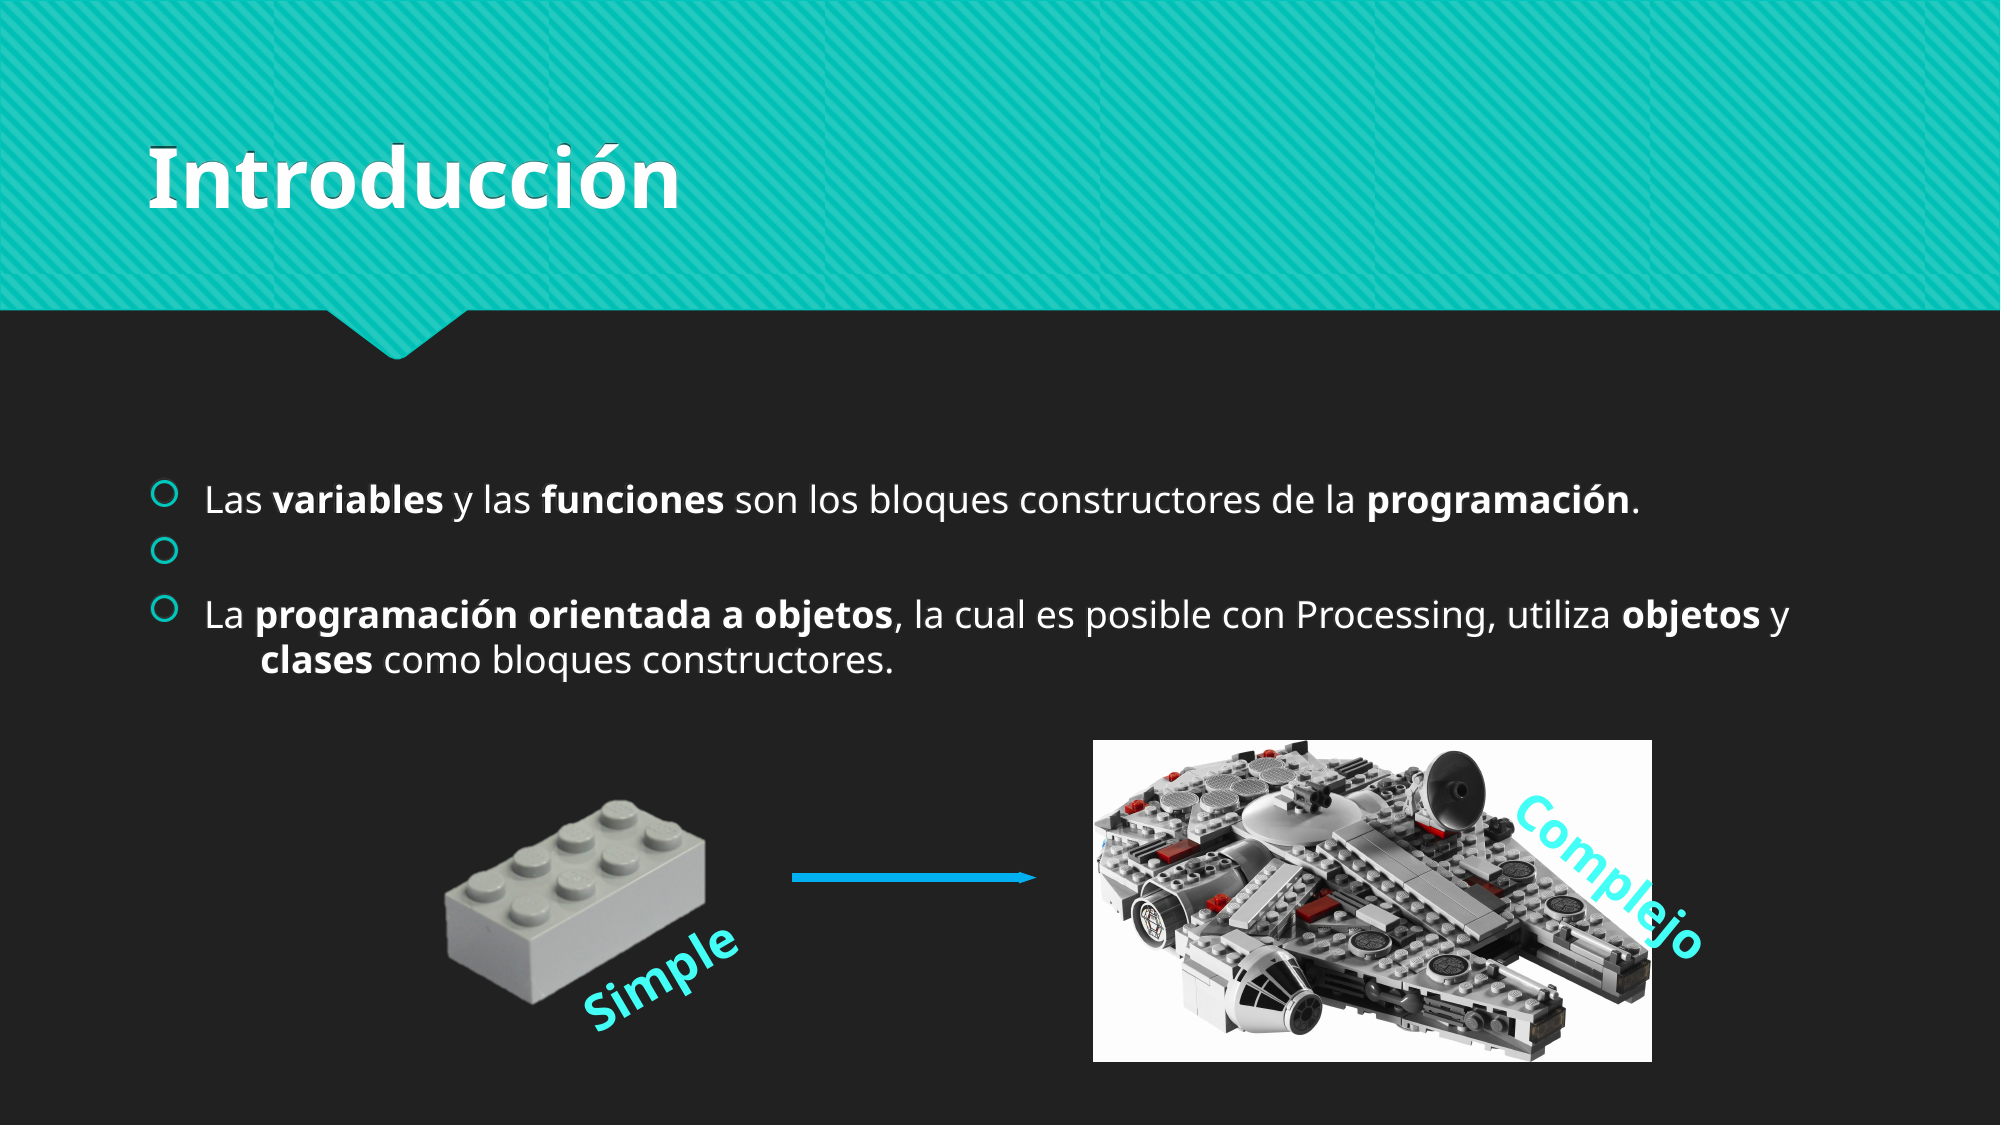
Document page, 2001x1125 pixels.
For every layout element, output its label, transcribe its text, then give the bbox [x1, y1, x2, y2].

picture [1093, 741, 1652, 1062]
list Las variables y las funciones son los bloques constructores de la programación. La programación orientada a objetos, la cual es posible con Processing, utiliza objetos y clases como bloques constructores. [132, 328, 1865, 829]
title Introducción [132, 73, 1868, 233]
text_box Simple [555, 888, 771, 1058]
picture [351, 705, 797, 1098]
text_box Complejo [1486, 761, 1771, 1015]
